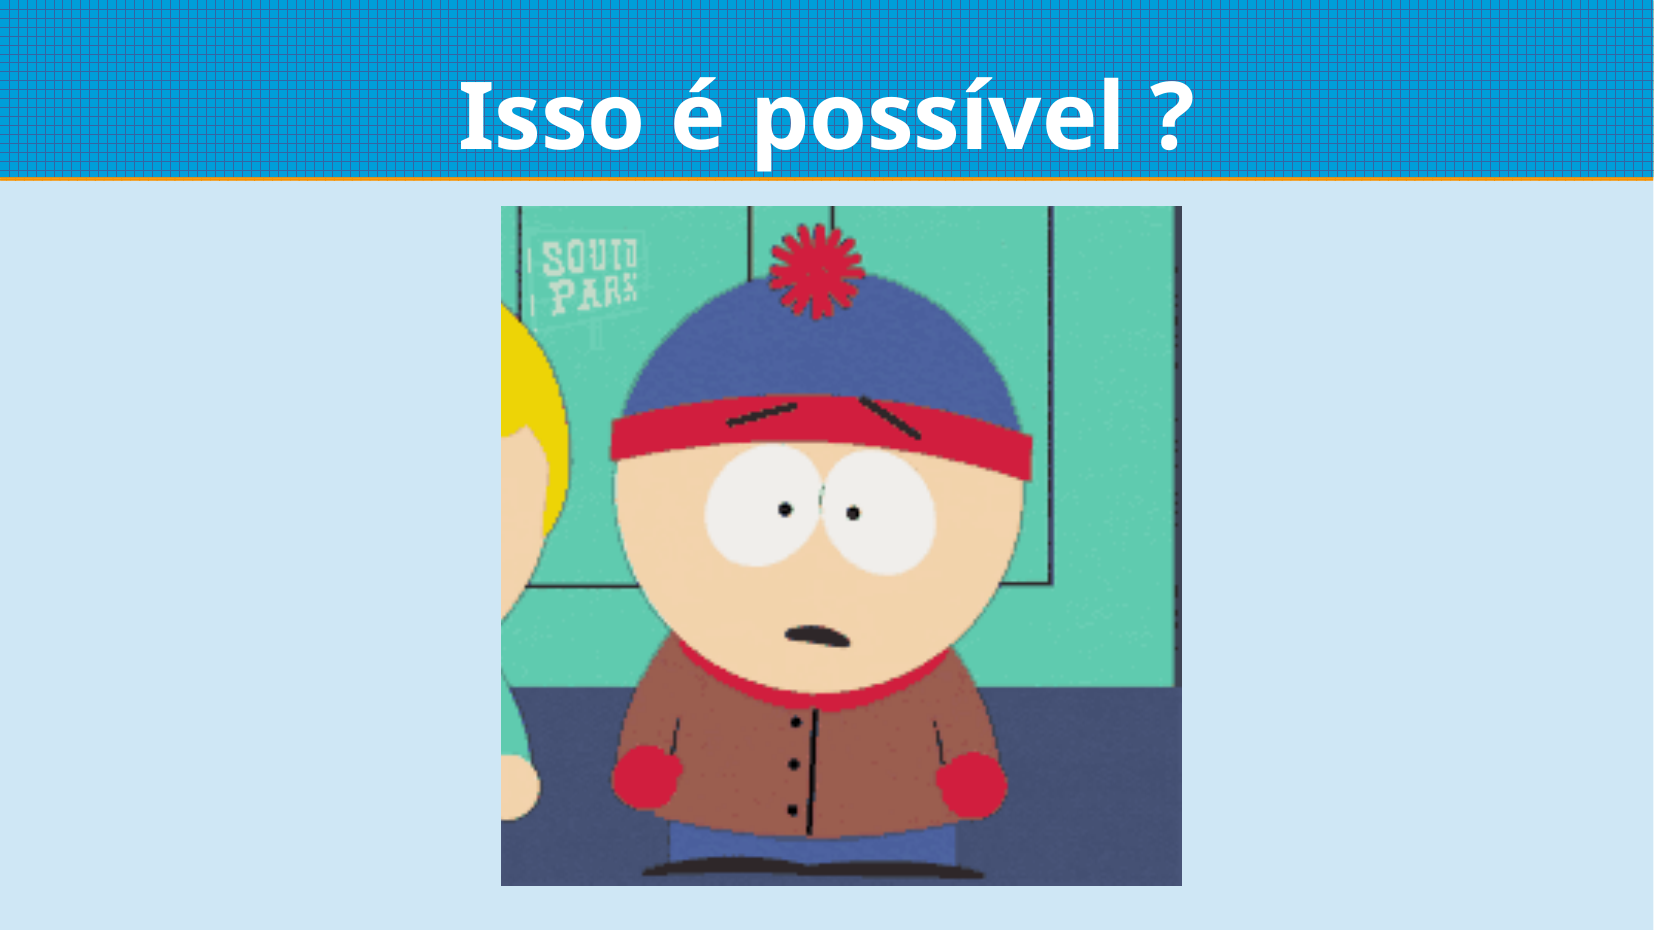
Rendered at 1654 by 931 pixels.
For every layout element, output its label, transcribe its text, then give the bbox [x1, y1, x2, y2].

picture [501, 206, 1182, 886]
title Isso é possível ? [88, 14, 1565, 178]
